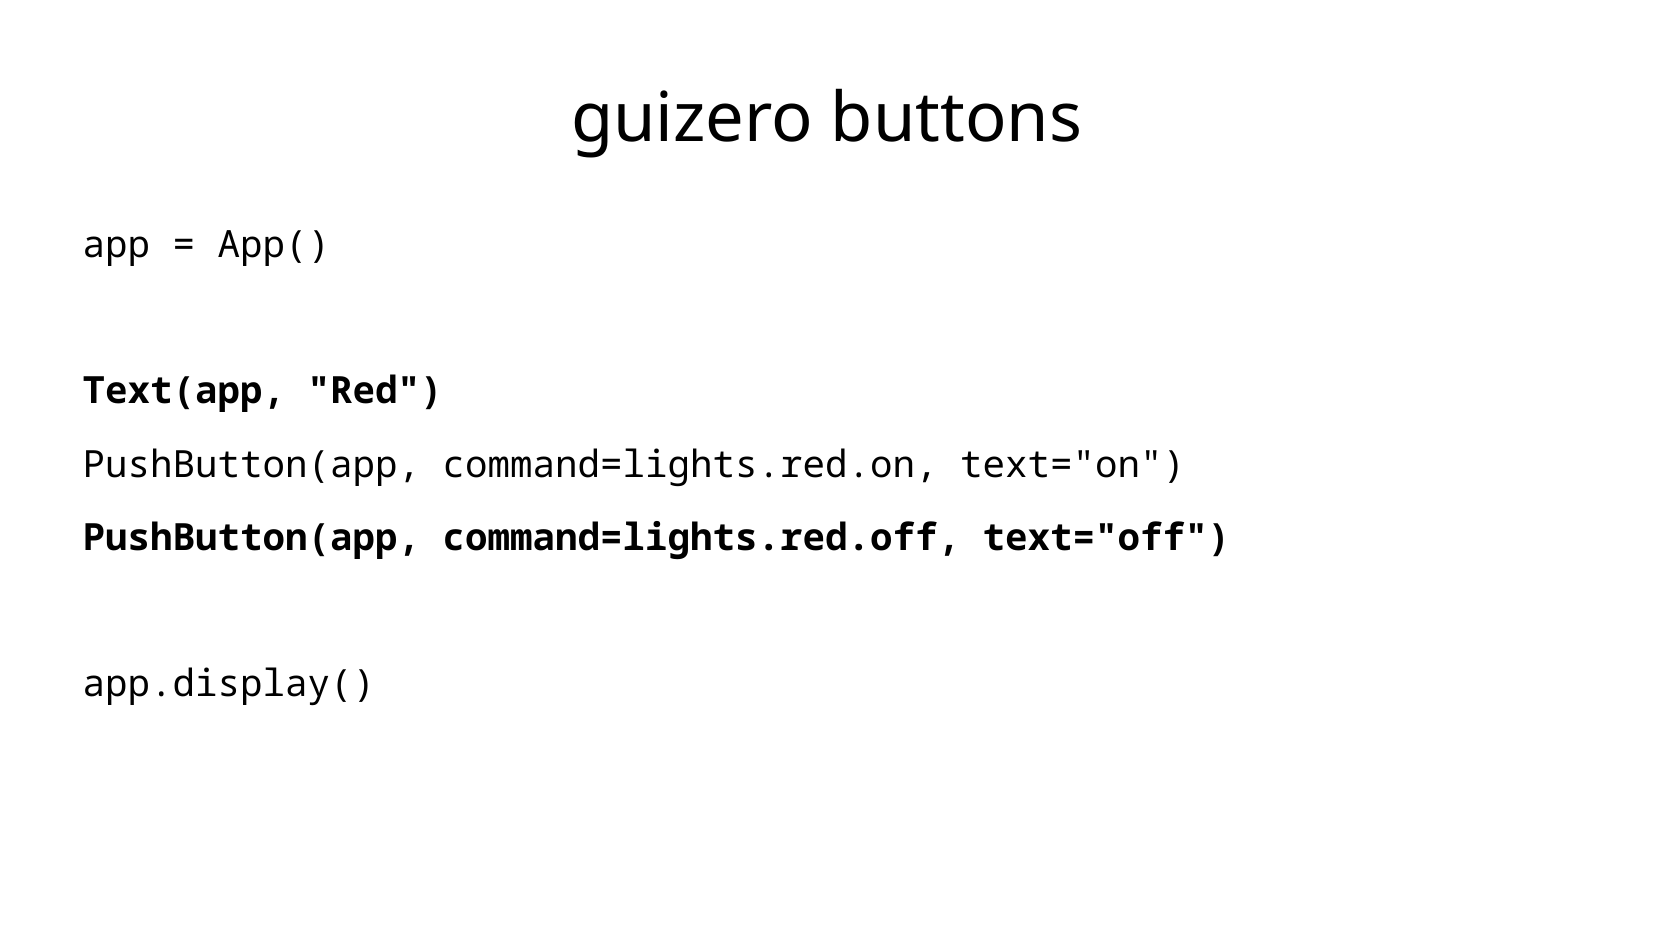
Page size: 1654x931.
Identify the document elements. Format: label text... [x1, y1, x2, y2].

title guizero buttons [82, 37, 1571, 193]
list app = App() Text(app, "Red") PushButton(app, command=lights.red.on, text="on") PushButton(app, command=lights.red.off, text="off") app.display() [82, 217, 1571, 758]
